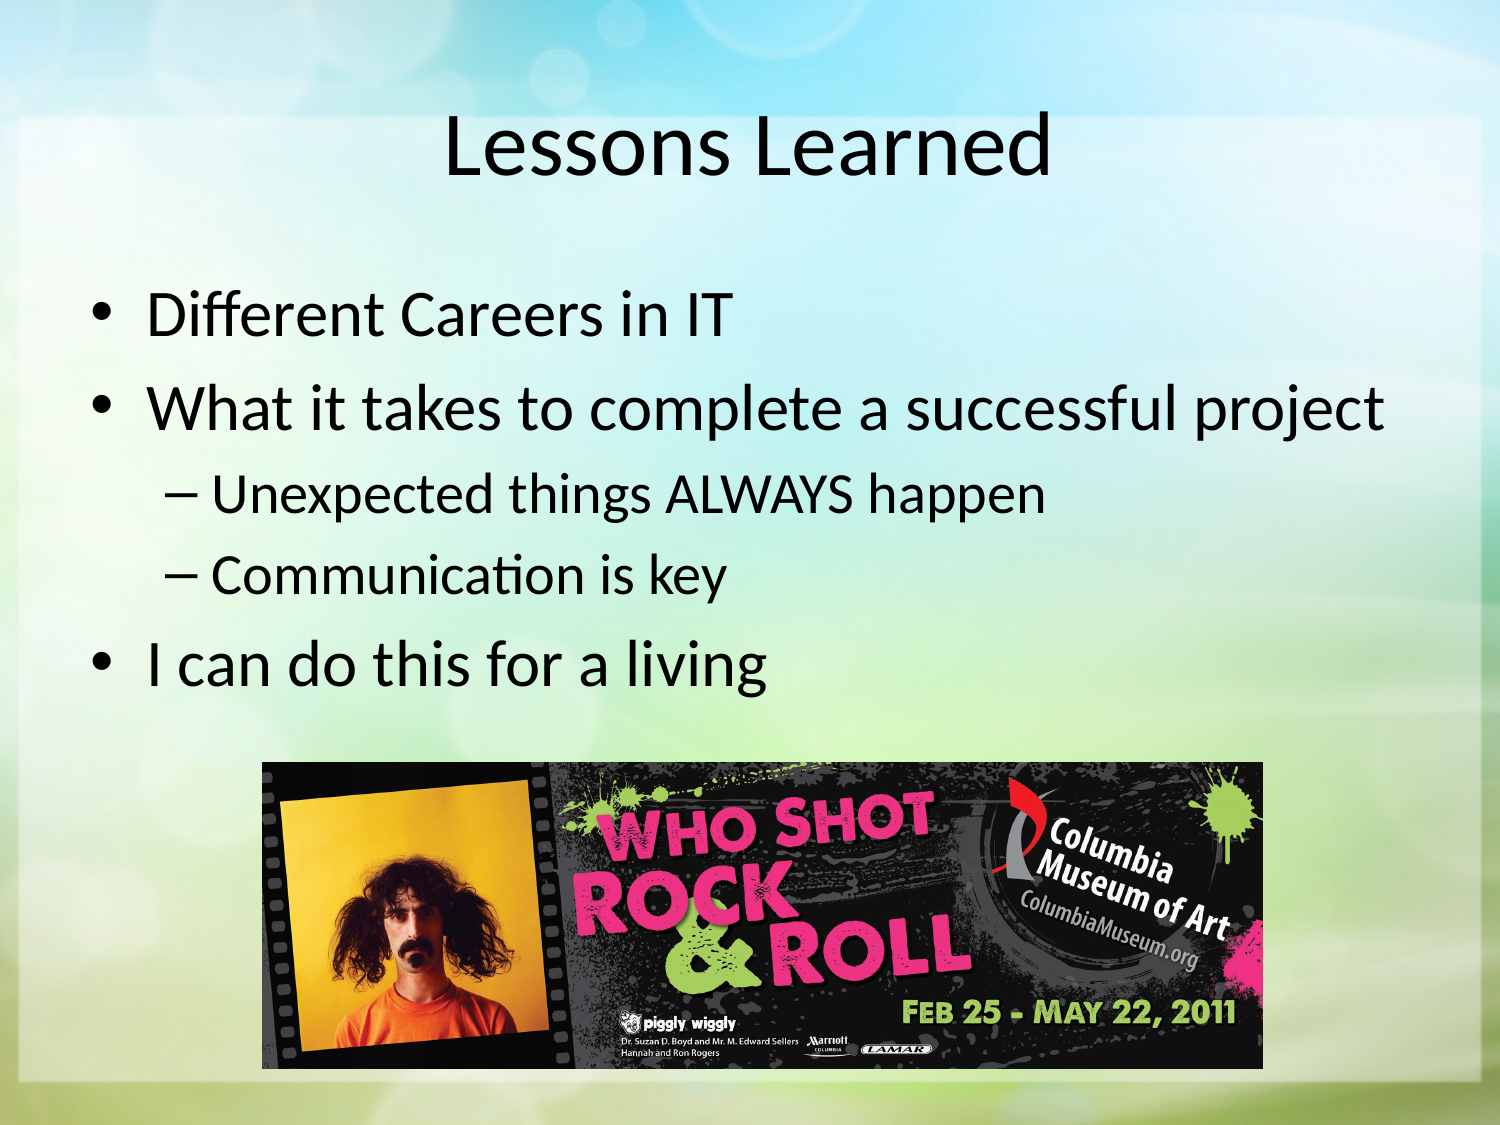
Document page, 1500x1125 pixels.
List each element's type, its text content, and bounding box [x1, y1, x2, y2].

title Lessons Learned [75, 45, 1425, 233]
list Different Careers in IT What it takes to complete a successful project Unexpected things ALWAYS happen Communication is key I can do this for a living [75, 262, 1425, 725]
picture [0, 0, 1500, 1125]
